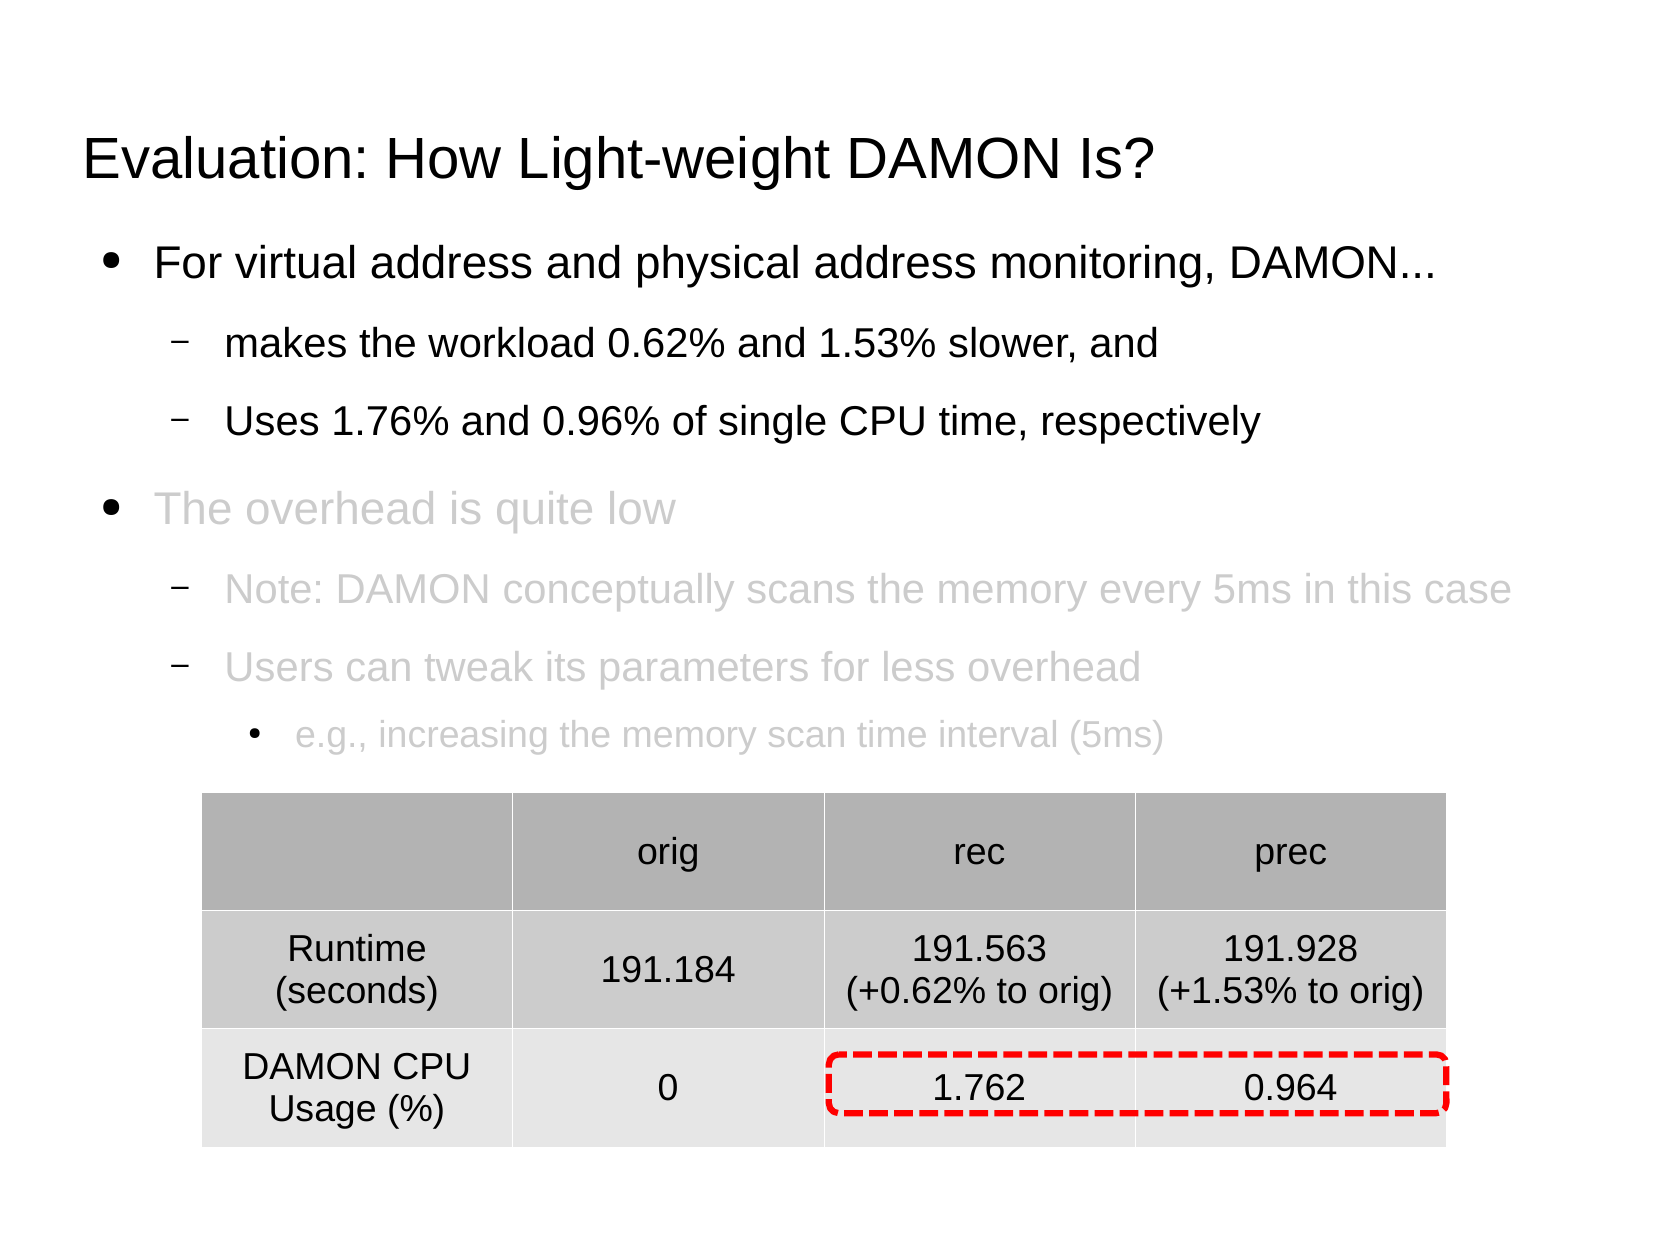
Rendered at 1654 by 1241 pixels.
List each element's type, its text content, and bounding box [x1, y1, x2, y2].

table_header orig [513, 793, 824, 910]
table_cell 1.762 [825, 1029, 1135, 1147]
table_cell 191.563 (+0.62% to orig) [825, 911, 1135, 1028]
table_header prec [1136, 793, 1446, 910]
table_cell Runtime (seconds) [202, 911, 512, 1028]
table_cell 0.964 [1136, 1029, 1446, 1147]
table_cell 191.184 [513, 911, 824, 1028]
table_header rec [825, 793, 1135, 910]
table_header [202, 793, 512, 910]
table_cell 191.928 (+1.53% to orig) [1136, 911, 1446, 1028]
table_cell DAMON CPU Usage (%) [202, 1029, 512, 1147]
list For virtual address and physical address monitoring, DAMON... makes the workload 0.62% and 1.53% slower, and Uses 1.76% and 0.96% of single CPU time, respectively The overhead is quite low Note: DAMON conceptually scans the memory every 5ms in this case Users can tweak its parameters for less overhead e.g., increasing the memory scan time interval (5ms) [82, 236, 1571, 1111]
title Evaluation: How Light-weight DAMON Is? [82, 108, 1571, 210]
table_cell 0 [513, 1029, 824, 1147]
